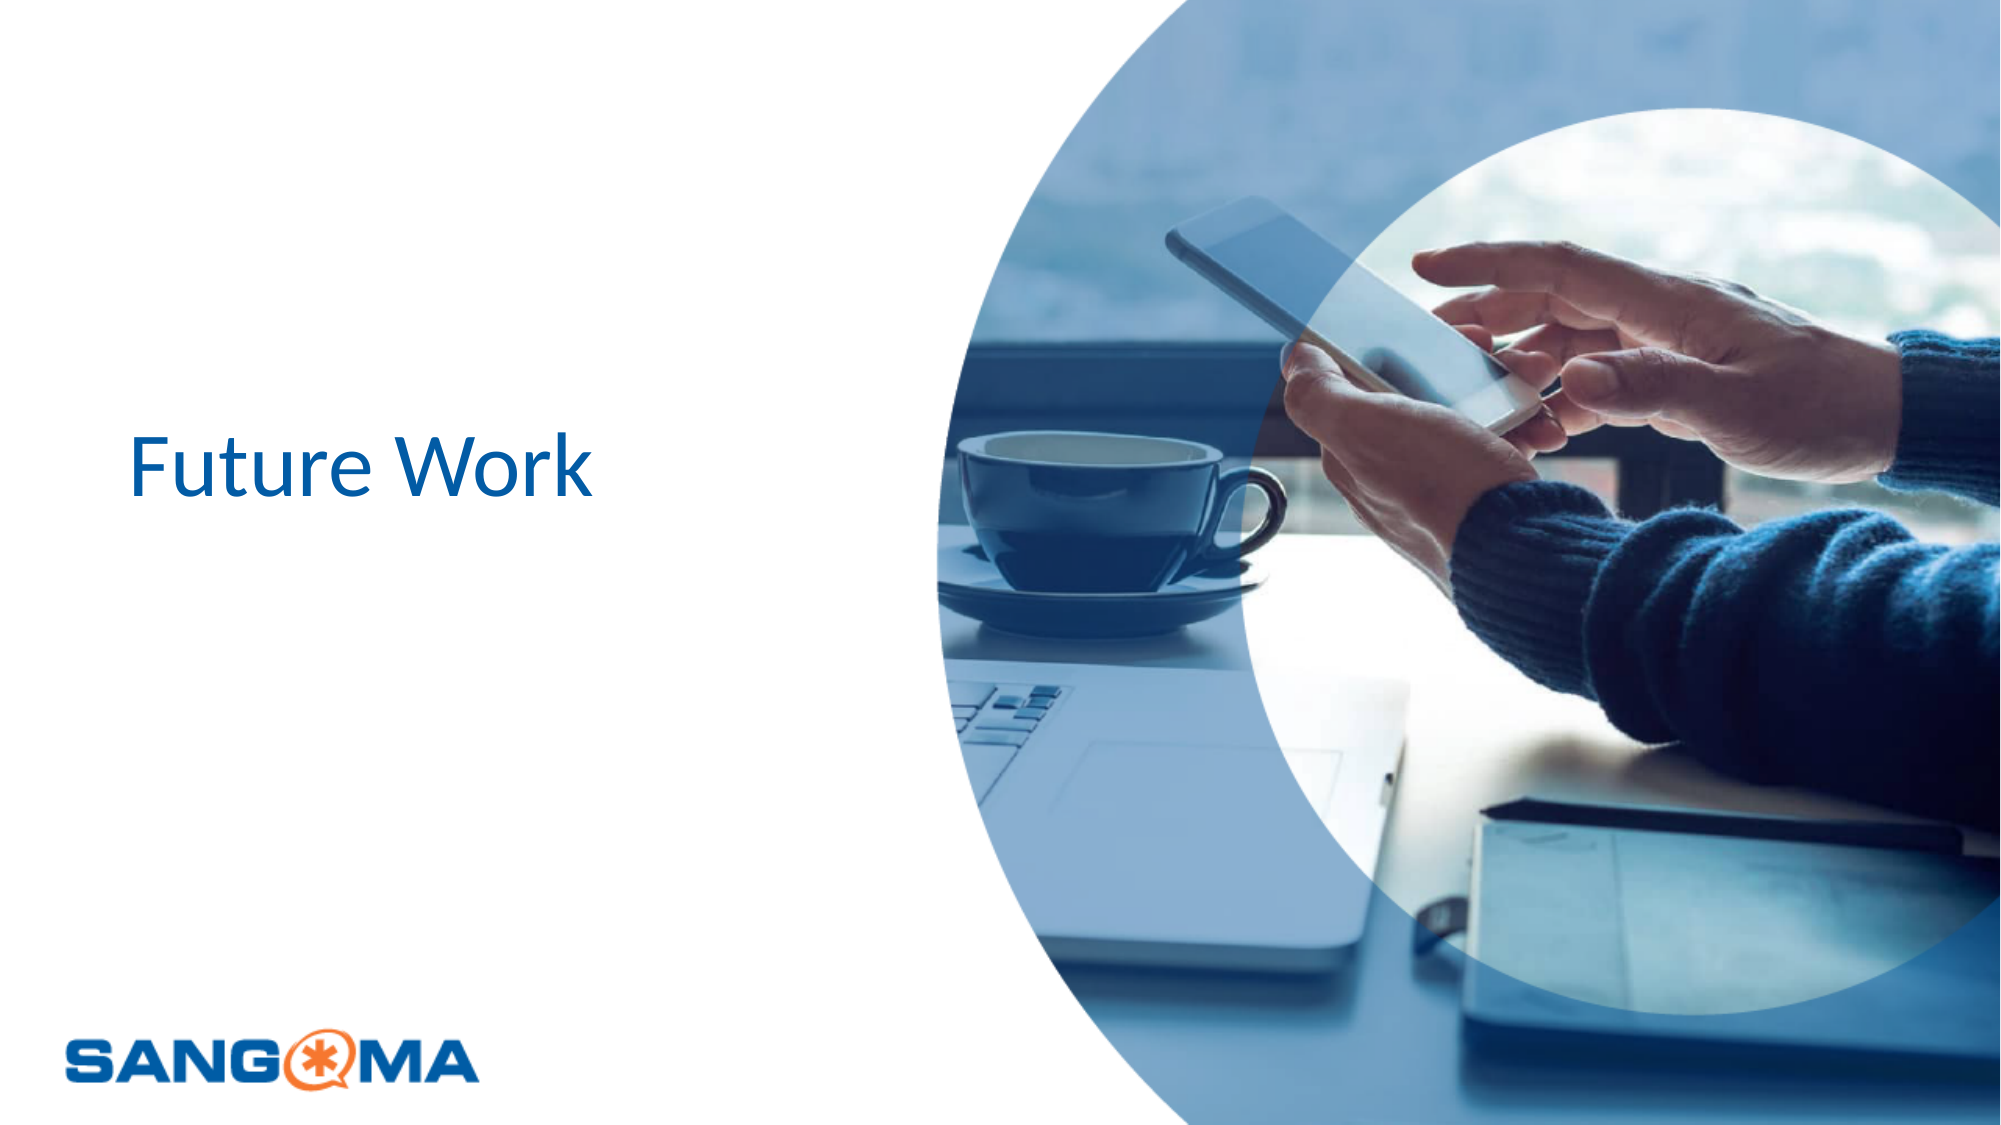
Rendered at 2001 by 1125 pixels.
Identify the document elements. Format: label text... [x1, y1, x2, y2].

title Future Work [113, 309, 868, 625]
picture [0, 0, 2001, 1125]
